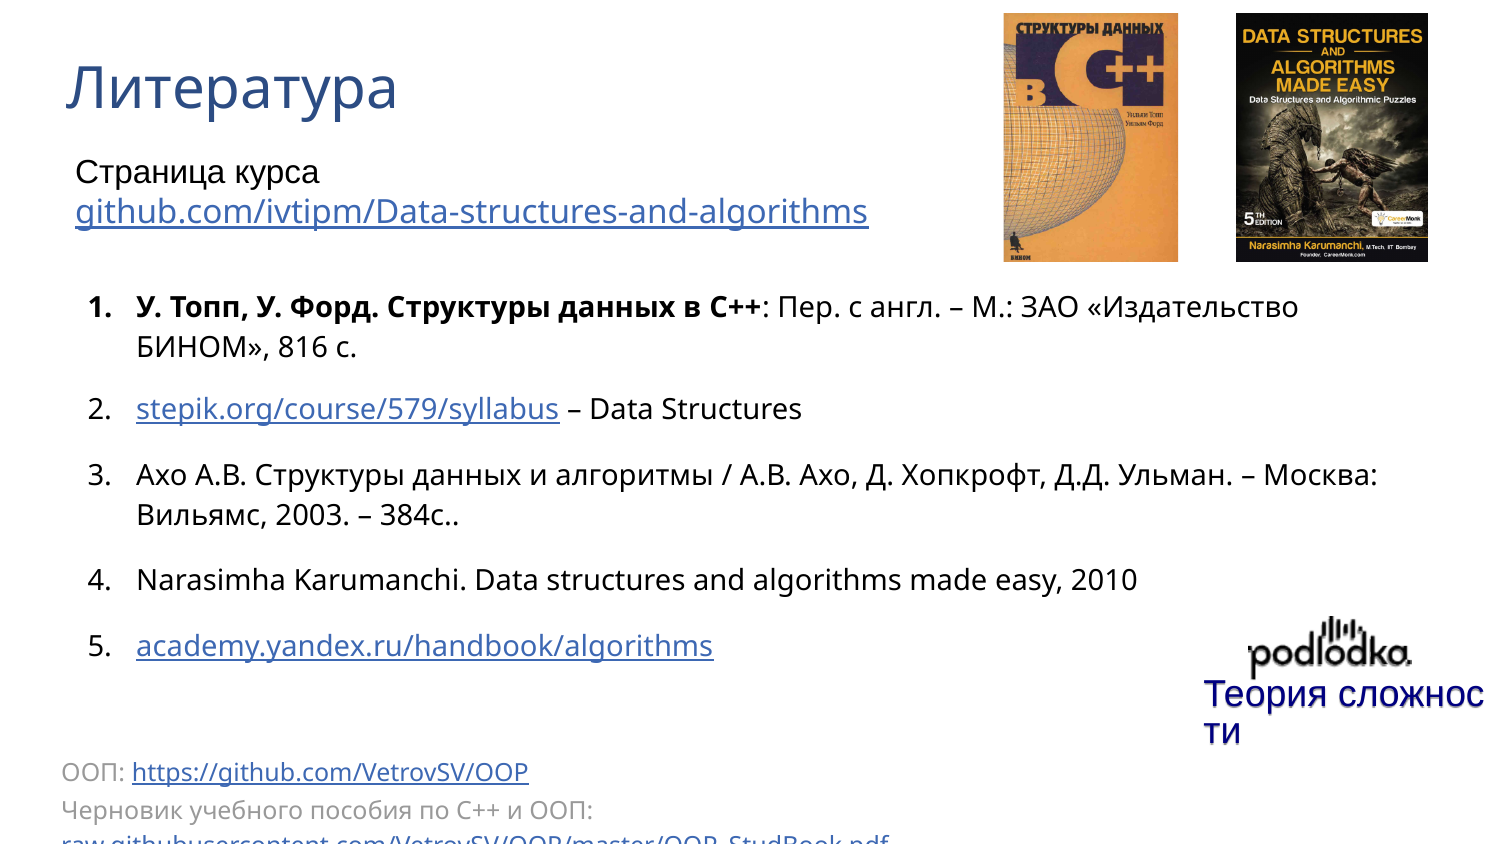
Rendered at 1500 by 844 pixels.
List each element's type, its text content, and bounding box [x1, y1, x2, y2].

text_box У. Топп, У. Форд. Структуры данных в С++: Пер. с англ. – М.: ЗАО «Издательство БИНОМ», 816 с. stepik.org/course/579/syllabus – Data Structures Ахо А.В. Структуры данных и алгоритмы / А.В. Ахо, Д. Хопкрофт, Д.Д. Ульман. – Москва: Вильямс, 2003. – 384с.. Narasimha Karumanchi. Data structures and algorithms made easy, 2010 academy.yandex.ru/handbook/algorithms ООП: https://github.com/VetrovSV/OOP Черновик учебного пособия по С++ и ООП: raw.githubusercontent.com/VetrovSV/OOP/master/OOP_StudBook.pdf [46, 268, 1414, 844]
text_box Страница курса github.com/ivtipm/Data-structures-and-algorithms [60, 135, 939, 251]
picture [1248, 616, 1412, 679]
title Литература [51, 35, 934, 130]
picture [1003, 13, 1179, 262]
picture [1236, 13, 1428, 262]
text_box Теория сложности [1188, 653, 1500, 729]
